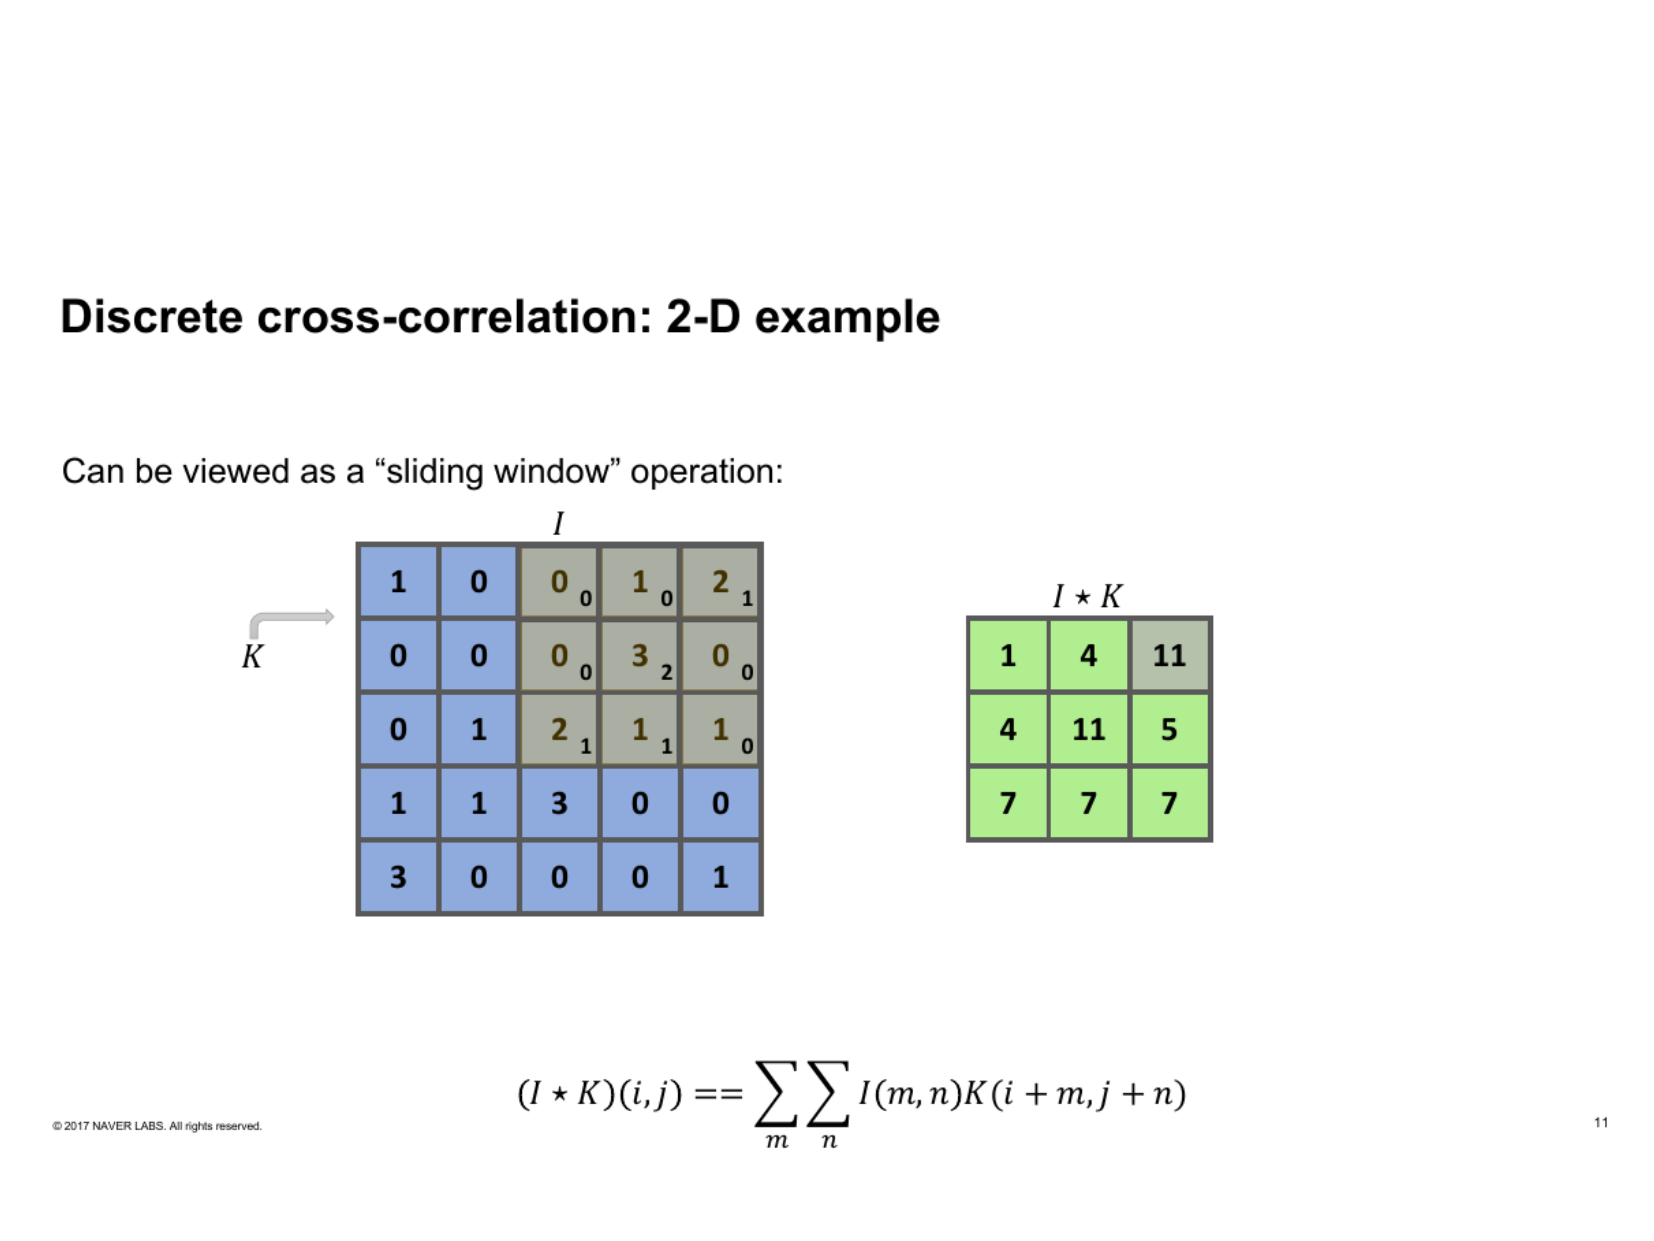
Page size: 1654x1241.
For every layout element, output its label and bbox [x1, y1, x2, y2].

picture [2, 249, 1654, 1178]
